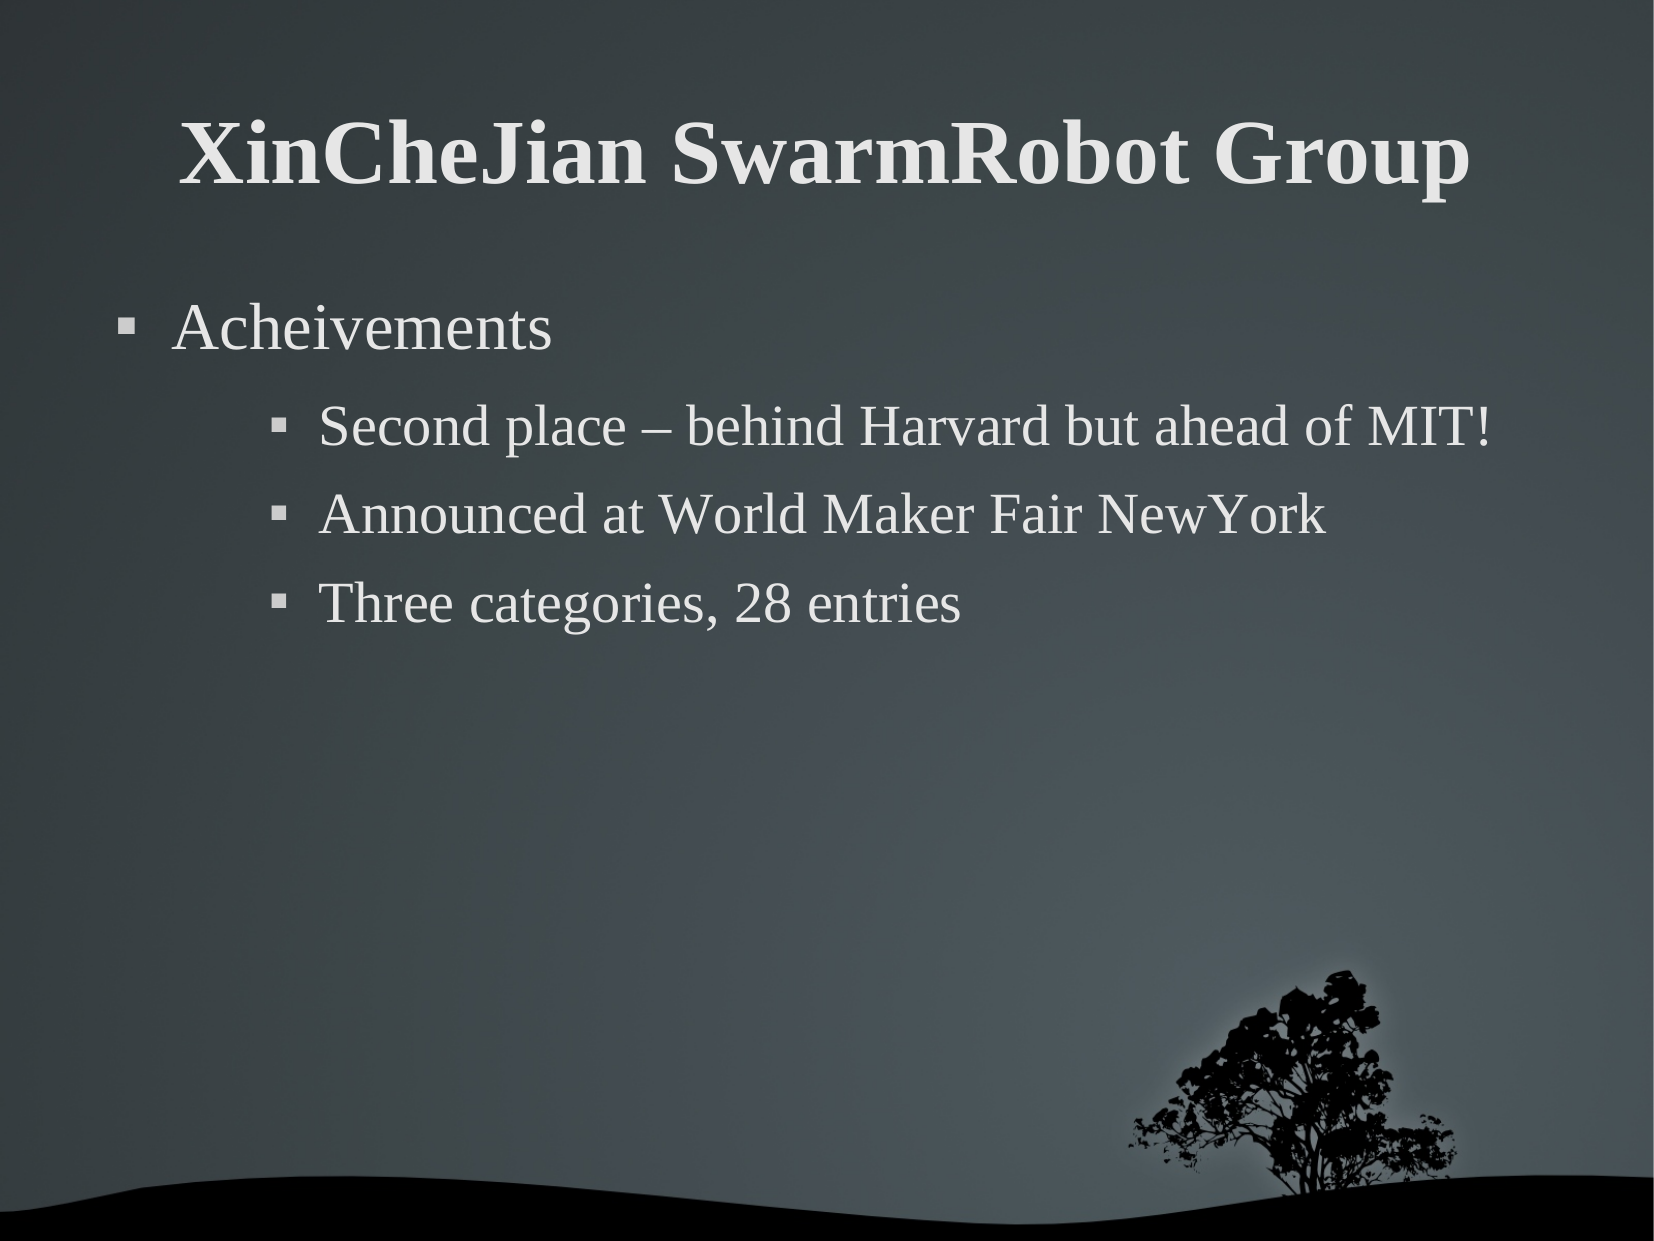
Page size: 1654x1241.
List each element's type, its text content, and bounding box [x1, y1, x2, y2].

title XinCheJian SwarmRobot Group [82, 49, 1571, 257]
list Acheivements Second place – behind Harvard but ahead of MIT! Announced at World Maker Fair NewYork Three categories, 28 entries [82, 290, 1571, 1109]
picture [0, 0, 1654, 1241]
